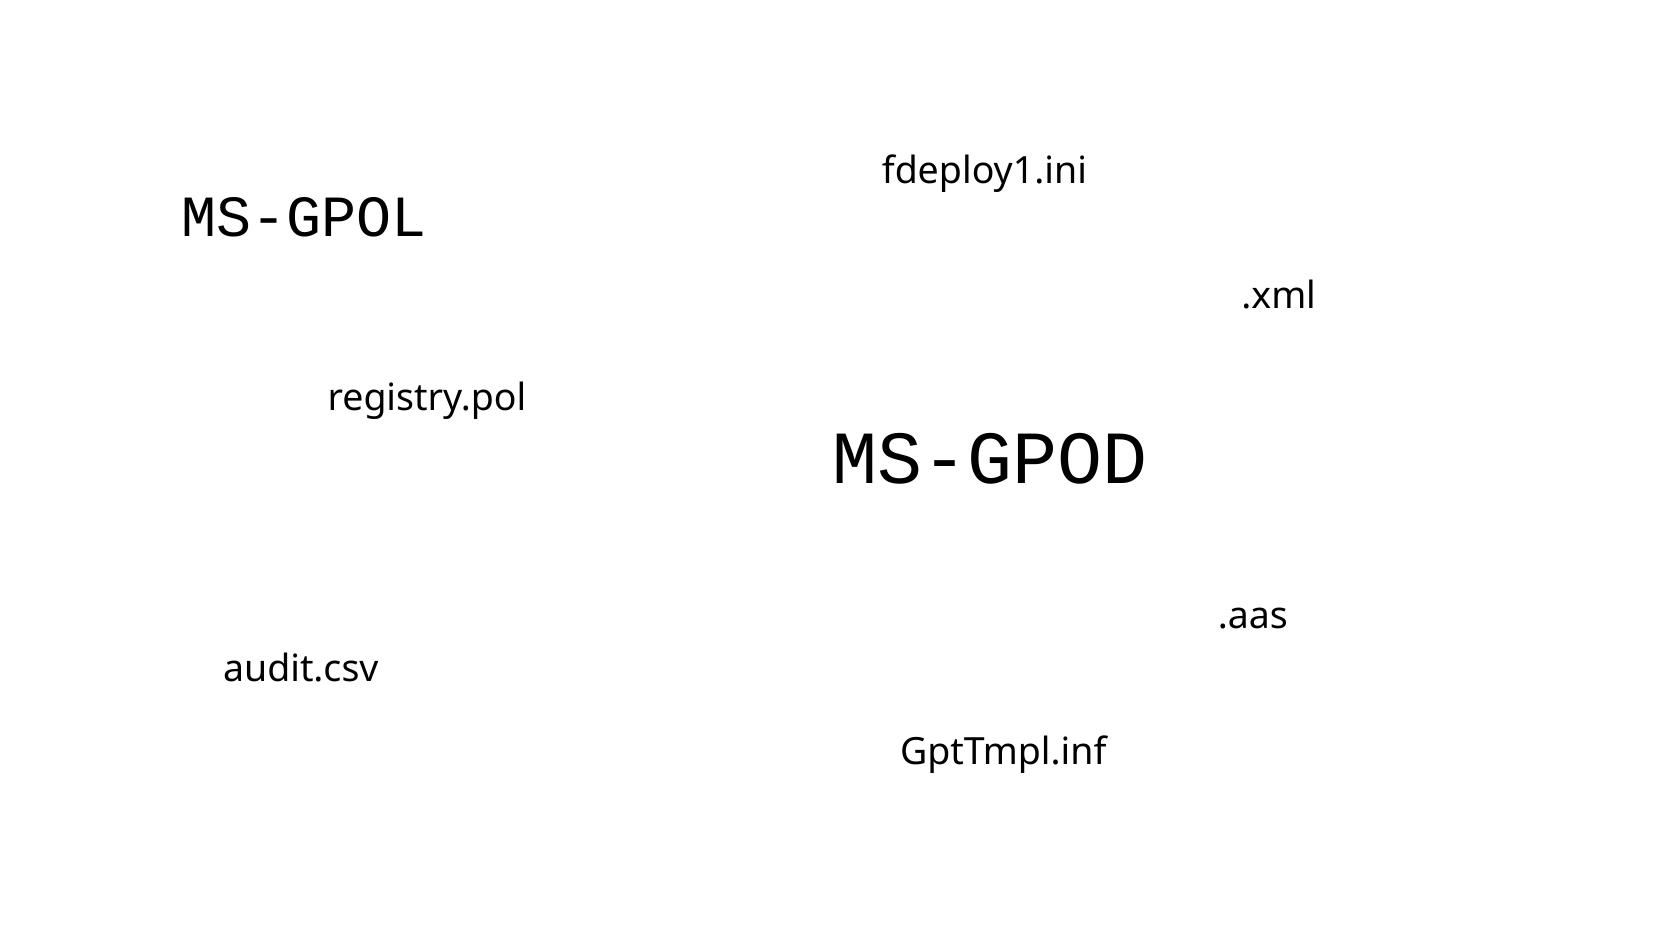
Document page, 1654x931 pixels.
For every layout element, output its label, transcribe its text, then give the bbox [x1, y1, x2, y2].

text_box .aas [1203, 585, 1311, 644]
text_box .xml [1226, 265, 1338, 324]
text_box GptTmpl.inf [885, 720, 1136, 780]
text_box registry.pol [312, 366, 550, 425]
text_box MS-GPOL [166, 180, 442, 262]
text_box MS-GPOD [817, 413, 1163, 514]
text_box fdeploy1.ini [867, 140, 1117, 199]
text_box audit.csv [208, 637, 409, 696]
